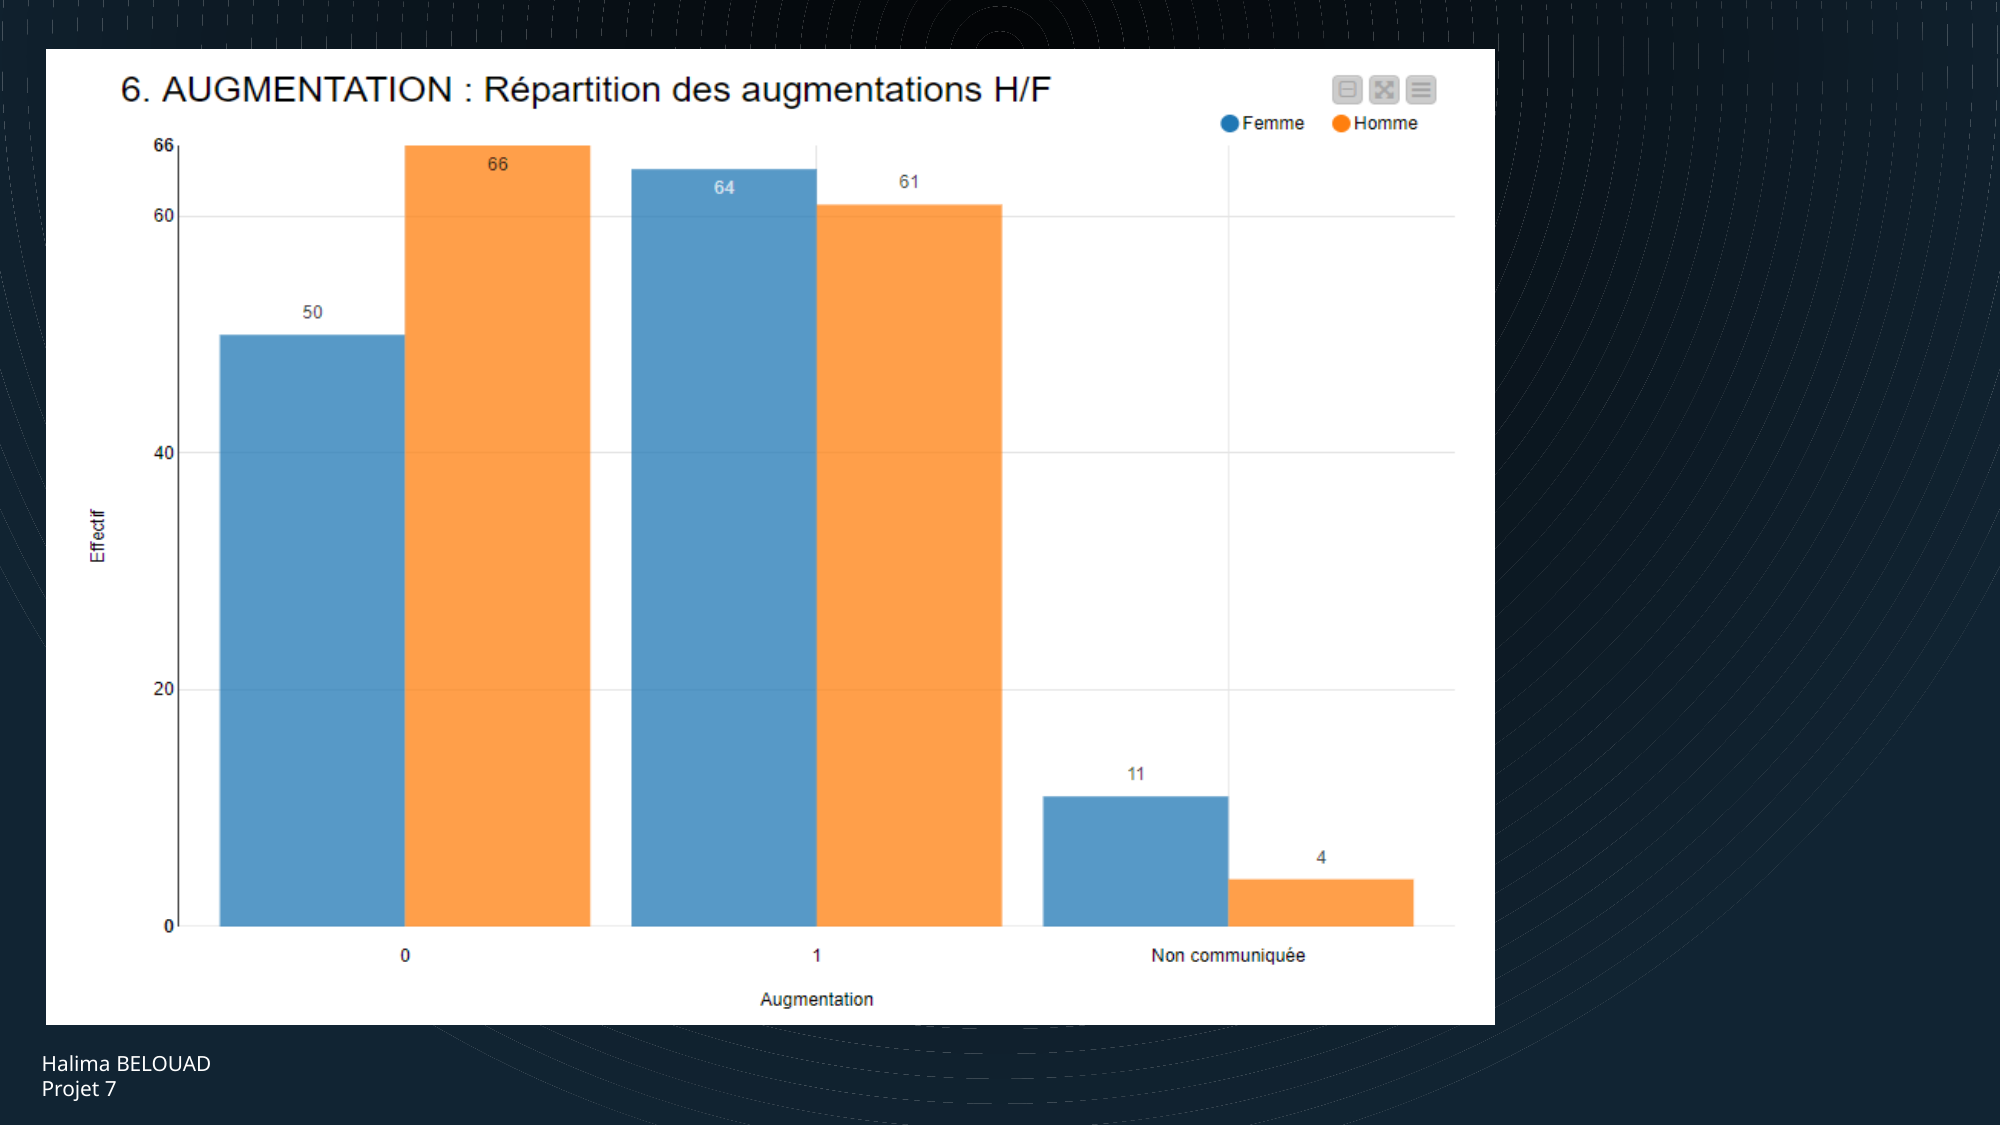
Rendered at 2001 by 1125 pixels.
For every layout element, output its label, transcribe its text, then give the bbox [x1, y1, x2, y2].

picture [46, 49, 1495, 1026]
title [1495, 218, 1739, 384]
text_box Halima BELOUAD Projet 7 [26, 1041, 1245, 1109]
text_box [0, 0, 2000, 1125]
